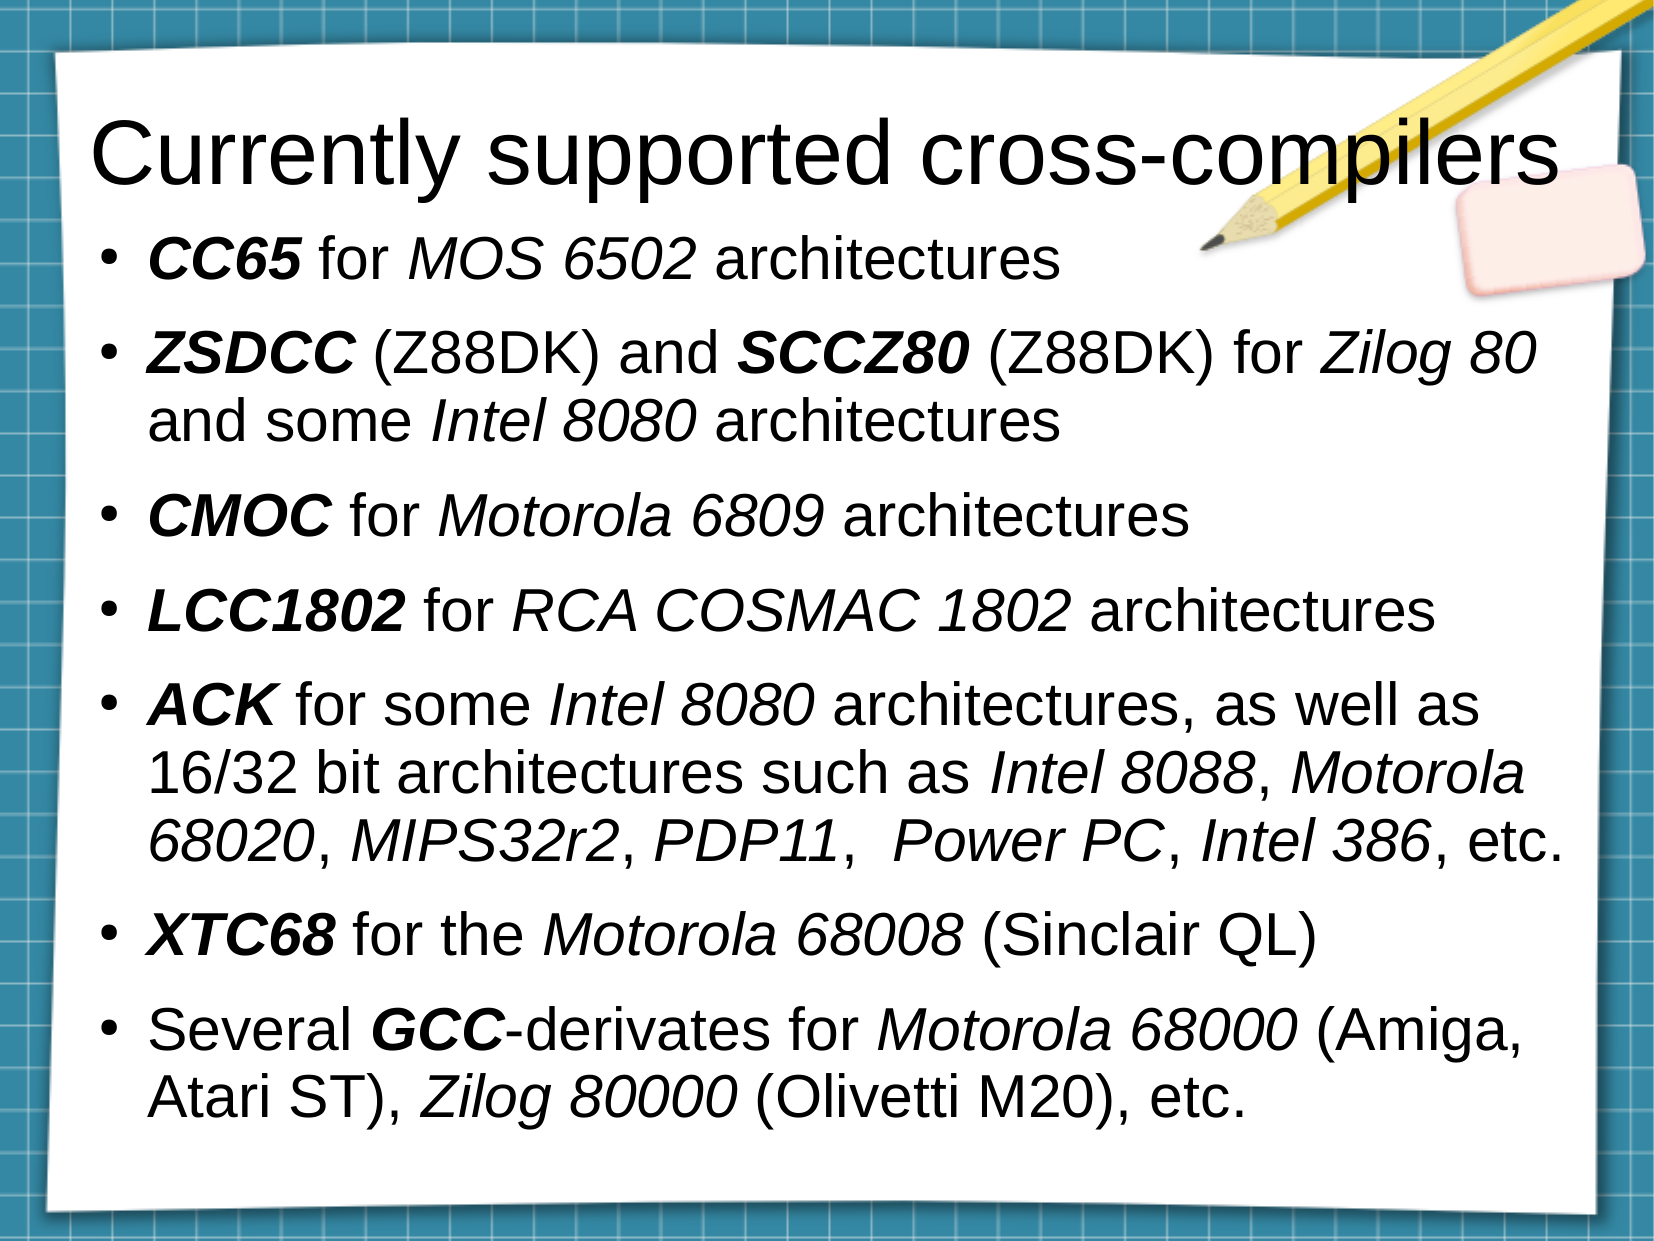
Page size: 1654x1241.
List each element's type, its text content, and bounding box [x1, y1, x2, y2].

title Currently supported cross-compilers [82, 49, 1571, 224]
list CC65 for MOS 6502 architectures ZSDCC (Z88DK) and SCCZ80 (Z88DK) for Zilog 80 and some Intel 8080 architectures CMOC for Motorola 6809 architectures LCC1802 for RCA COSMAC 1802 architectures ACK for some Intel 8080 architectures, as well as 16/32 bit architectures such as Intel 8088, Motorola 68020, MIPS32r2, PDP11, Power PC, Intel 386, etc. XTC68 for the Motorola 68008 (Sinclair QL) Several GCC-derivates for Motorola 68000 (Amiga, Atari ST), Zilog 80000 (Olivetti M20), etc. [82, 224, 1571, 1146]
picture [0, 0, 1654, 1241]
